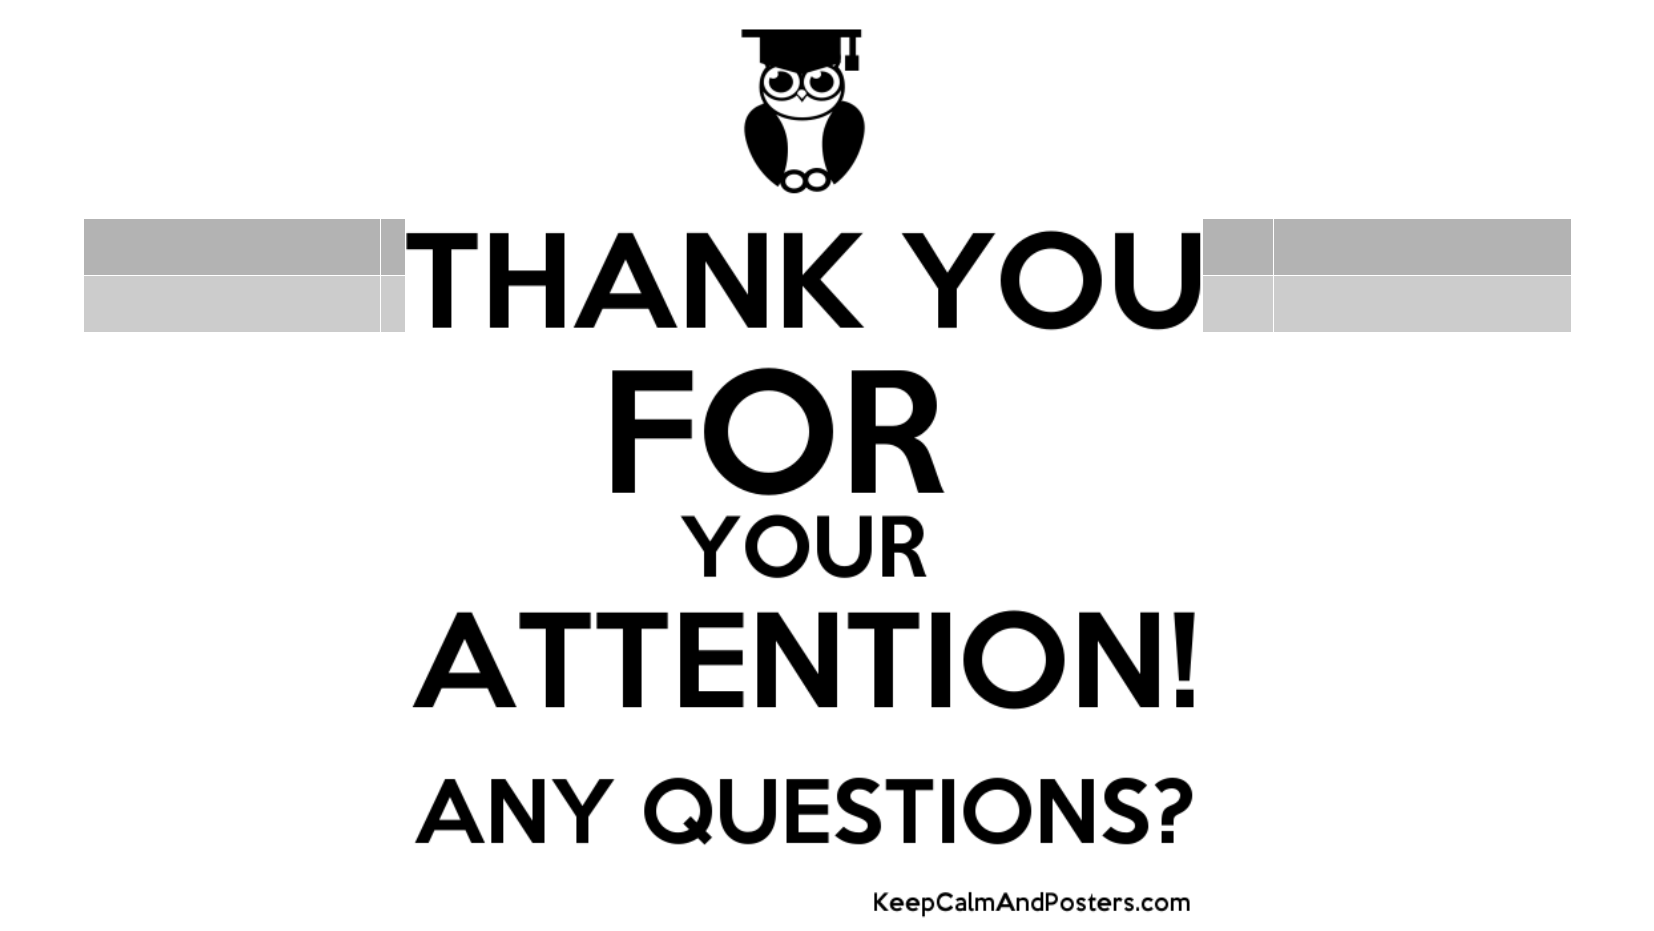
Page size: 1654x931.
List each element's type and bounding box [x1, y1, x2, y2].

table_header [1203, 219, 1273, 275]
table_cell [84, 276, 380, 332]
table_cell [381, 276, 405, 332]
table_header [381, 219, 405, 275]
table_header [84, 219, 380, 275]
table_cell [1203, 276, 1273, 332]
table_cell [1274, 276, 1571, 332]
table_header [1274, 219, 1571, 275]
picture [405, 0, 1203, 931]
